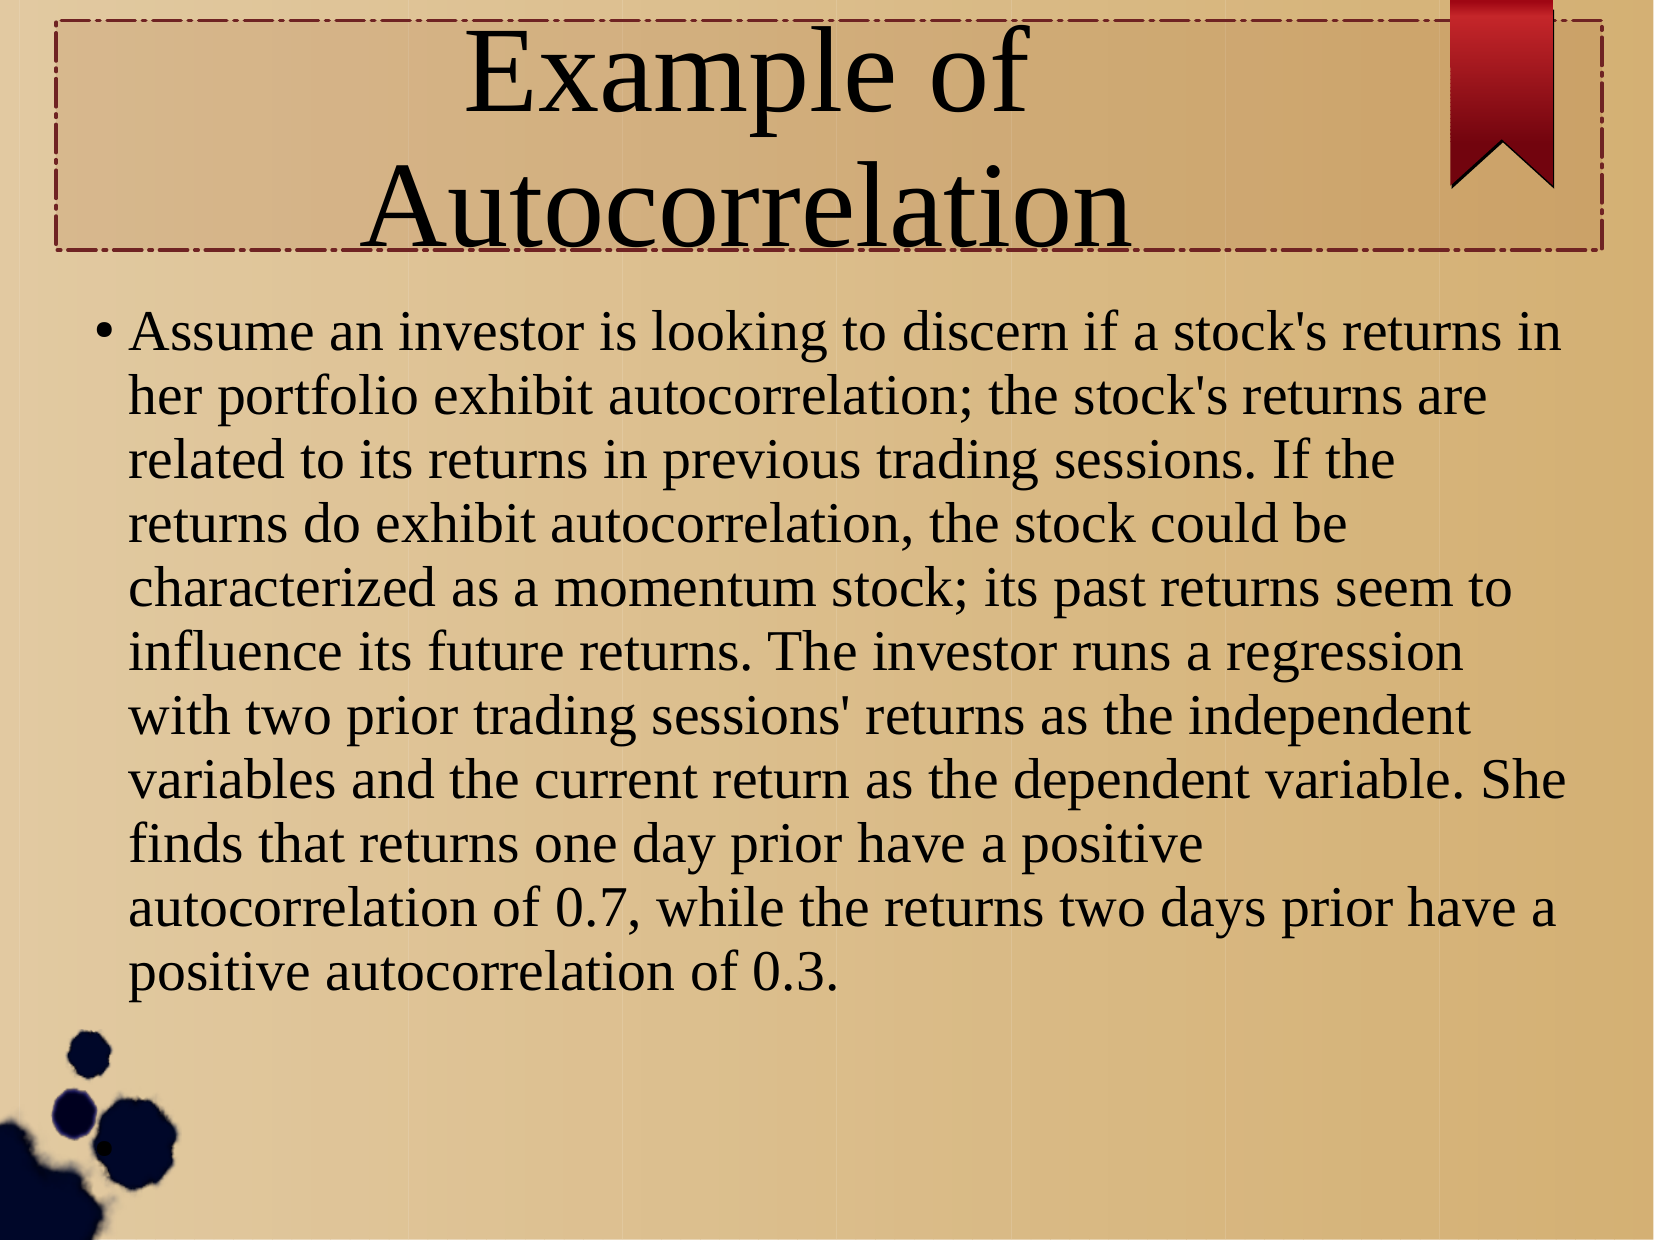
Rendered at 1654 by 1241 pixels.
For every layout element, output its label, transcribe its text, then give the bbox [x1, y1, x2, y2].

title Example of Autocorrelation [82, 2, 1412, 274]
list Assume an investor is looking to discern if a stock's returns in her portfolio exhibit autocorrelation; the stock's returns are related to its returns in previous trading sessions. If the returns do exhibit autocorrelation, the stock could be characterized as a momentum stock; its past returns seem to influence its future returns. The investor runs a regression with two prior trading sessions' returns as the independent variables and the current return as the dependent variable. She finds that returns one day prior have a positive autocorrelation of 0.7, while the returns two days prior have a positive autocorrelation of 0.3. [82, 299, 1571, 1019]
